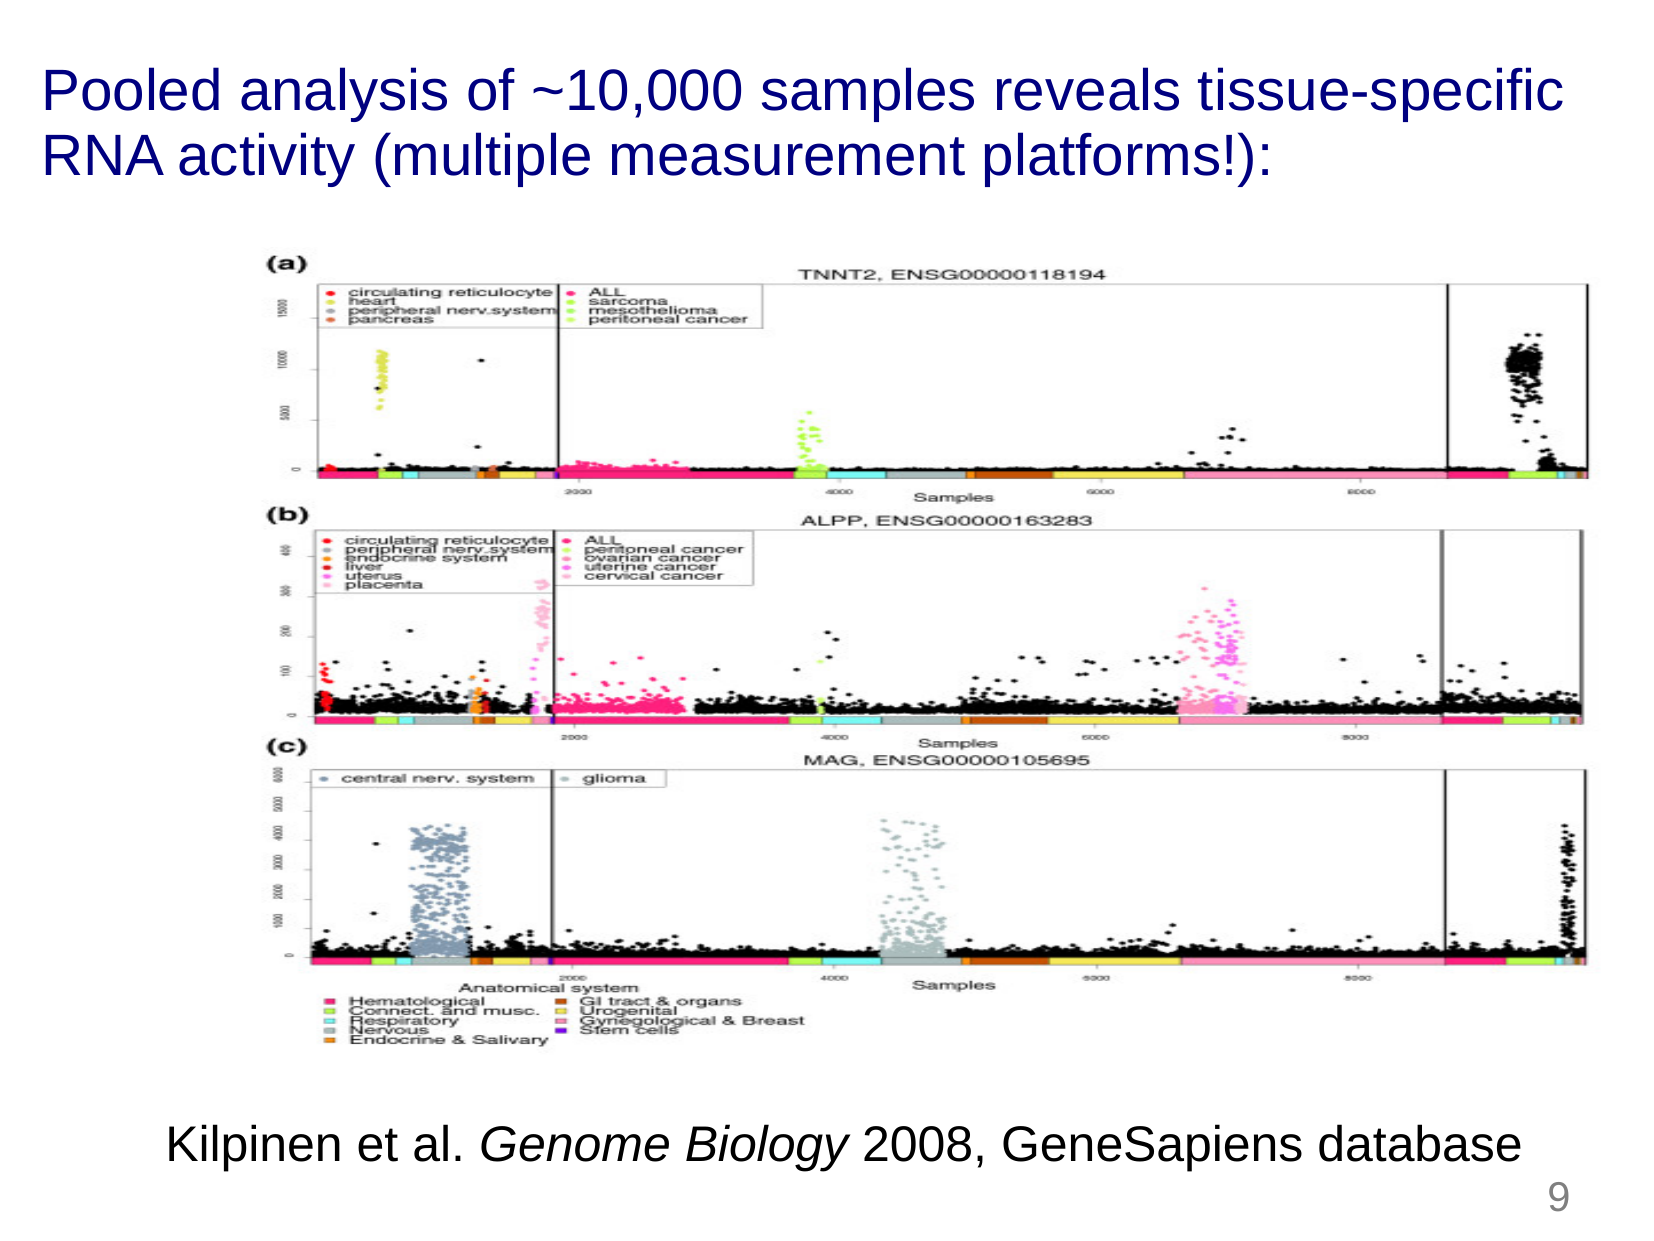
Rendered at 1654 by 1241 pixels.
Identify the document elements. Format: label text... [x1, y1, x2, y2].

list Kilpinen et al. Genome Biology 2008, GeneSapiens database [94, 1116, 1583, 1193]
title Pooled analysis of ~10,000 samples reveals tissue-specific RNA activity (multiple measurement platforms!): [41, 50, 1630, 195]
picture [244, 247, 1619, 1063]
title <number> [1505, 1174, 1613, 1221]
